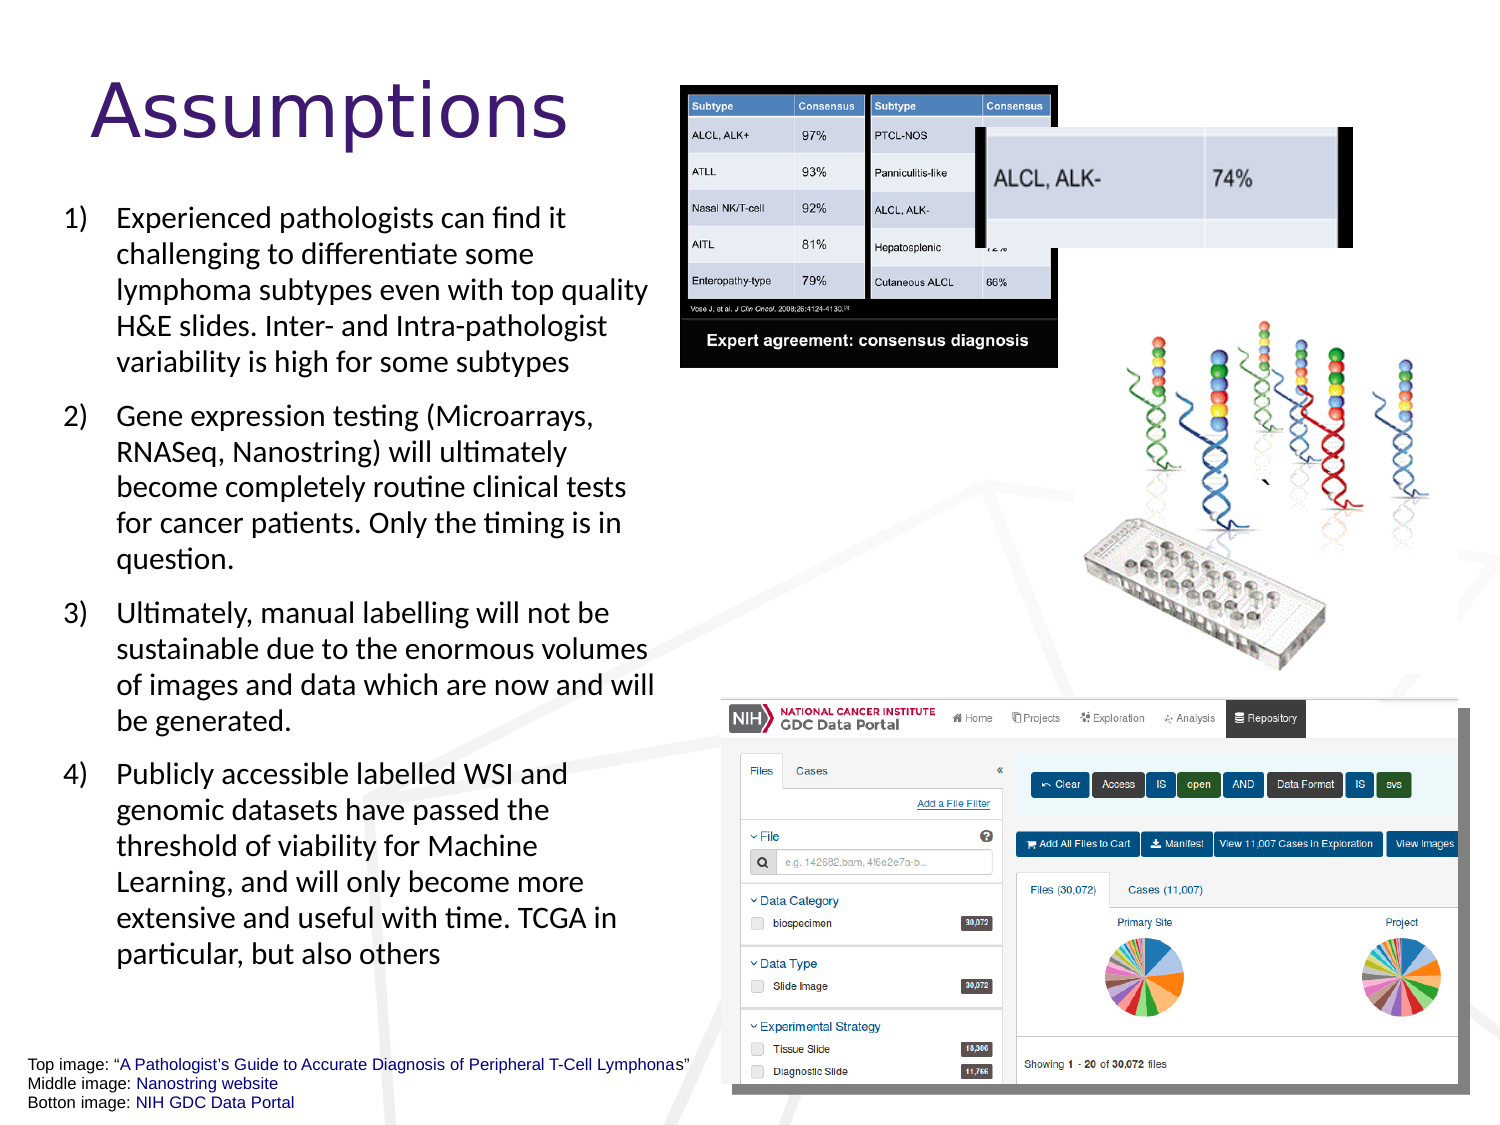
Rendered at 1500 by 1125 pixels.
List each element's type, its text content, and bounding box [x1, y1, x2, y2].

picture [0, 0, 1500, 1125]
list Experienced pathologists can find it challenging to differentiate some lymphoma subtypes even with top quality H&E slides. Inter- and Intra-pathologist variability is high for some subtypes Gene expression testing (Microarrays, RNASeq, Nanostring) will ultimately become completely routine clinical tests for cancer patients. Only the timing is in question. Ultimately, manual labelling will not be sustainable due to the enormous volumes of images and data which are now and will be generated. Publicly accessible labelled WSI and genomic datasets have passed the threshold of viability for Machine Learning, and will only become more extensive and useful with time. TCGA in particular, but also others [45, 200, 657, 1047]
text_box Top image: “A Pathologist’s Guide to Accurate Diagnosis of Peripheral T-Cell Lymphonas” Middle image: Nanostring website Botton image: NIH GDC Data Portal [12, 1047, 1163, 1120]
title Assumptions [75, 45, 1423, 171]
